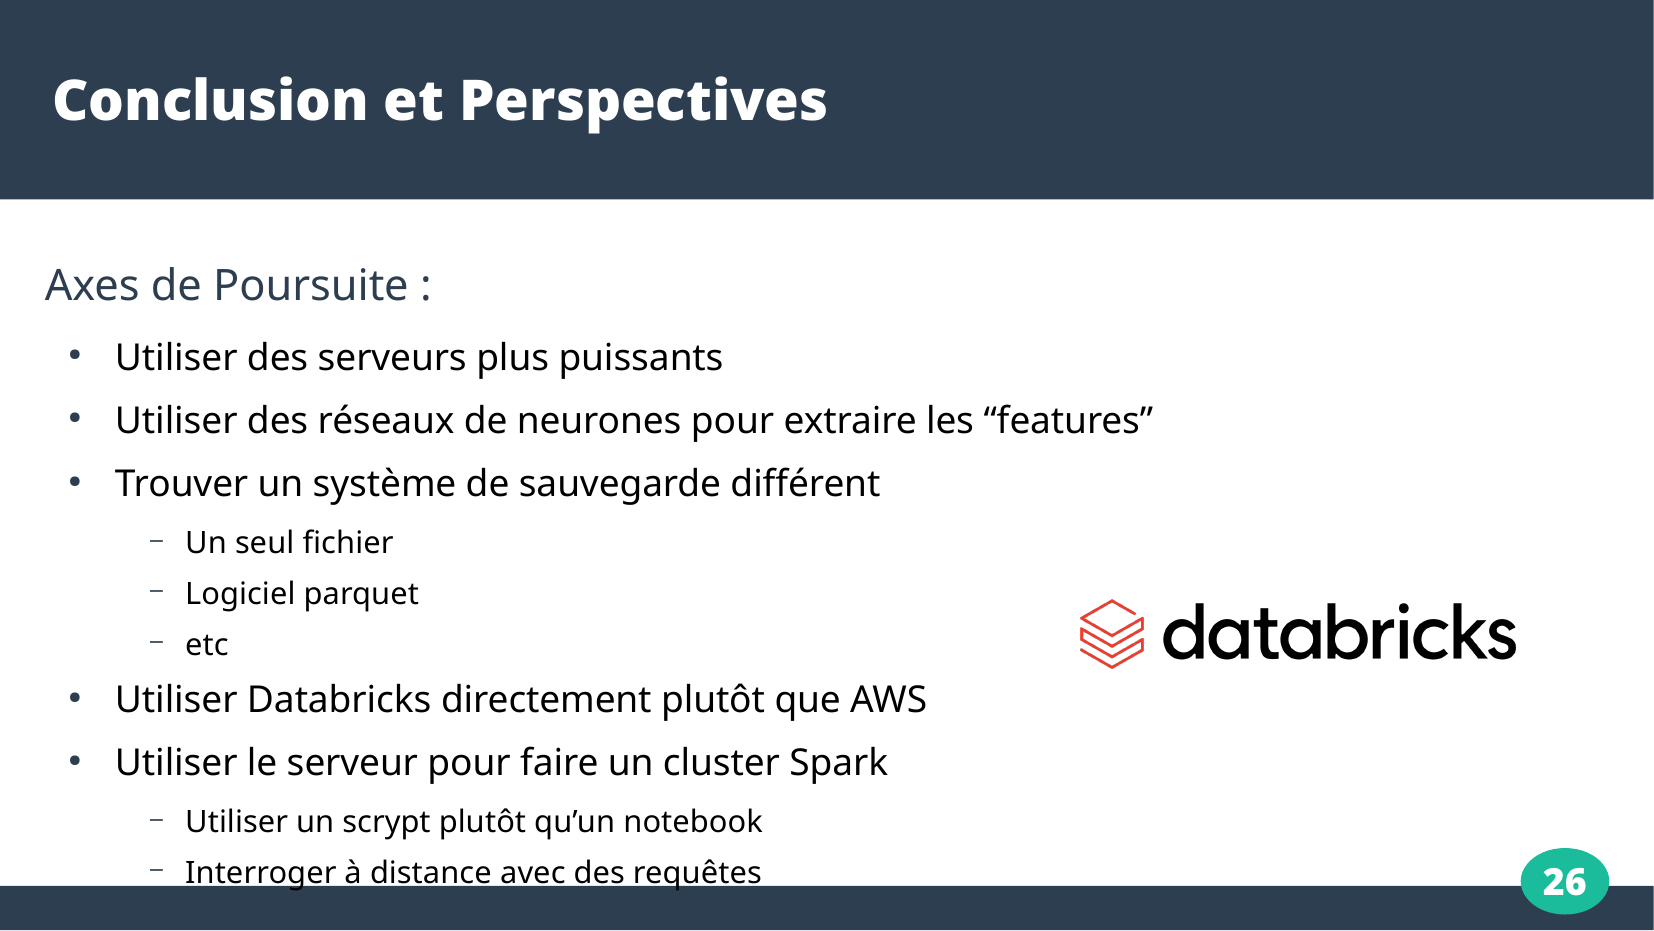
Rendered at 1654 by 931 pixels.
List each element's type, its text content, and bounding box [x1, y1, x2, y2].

list Axes de Poursuite : Utiliser des serveurs plus puissants Utiliser des réseaux de neurones pour extraire les “features” Trouver un système de sauvegarde différent Un seul fichier Logiciel parquet etc Utiliser Databricks directement plutôt que AWS Utiliser le serveur pour faire un cluster Spark Utiliser un scrypt plutôt qu’un notebook Interroger à distance avec des requêtes [0, 165, 1636, 901]
title Conclusion et Perspectives [0, 39, 1621, 158]
picture [1080, 599, 1516, 669]
